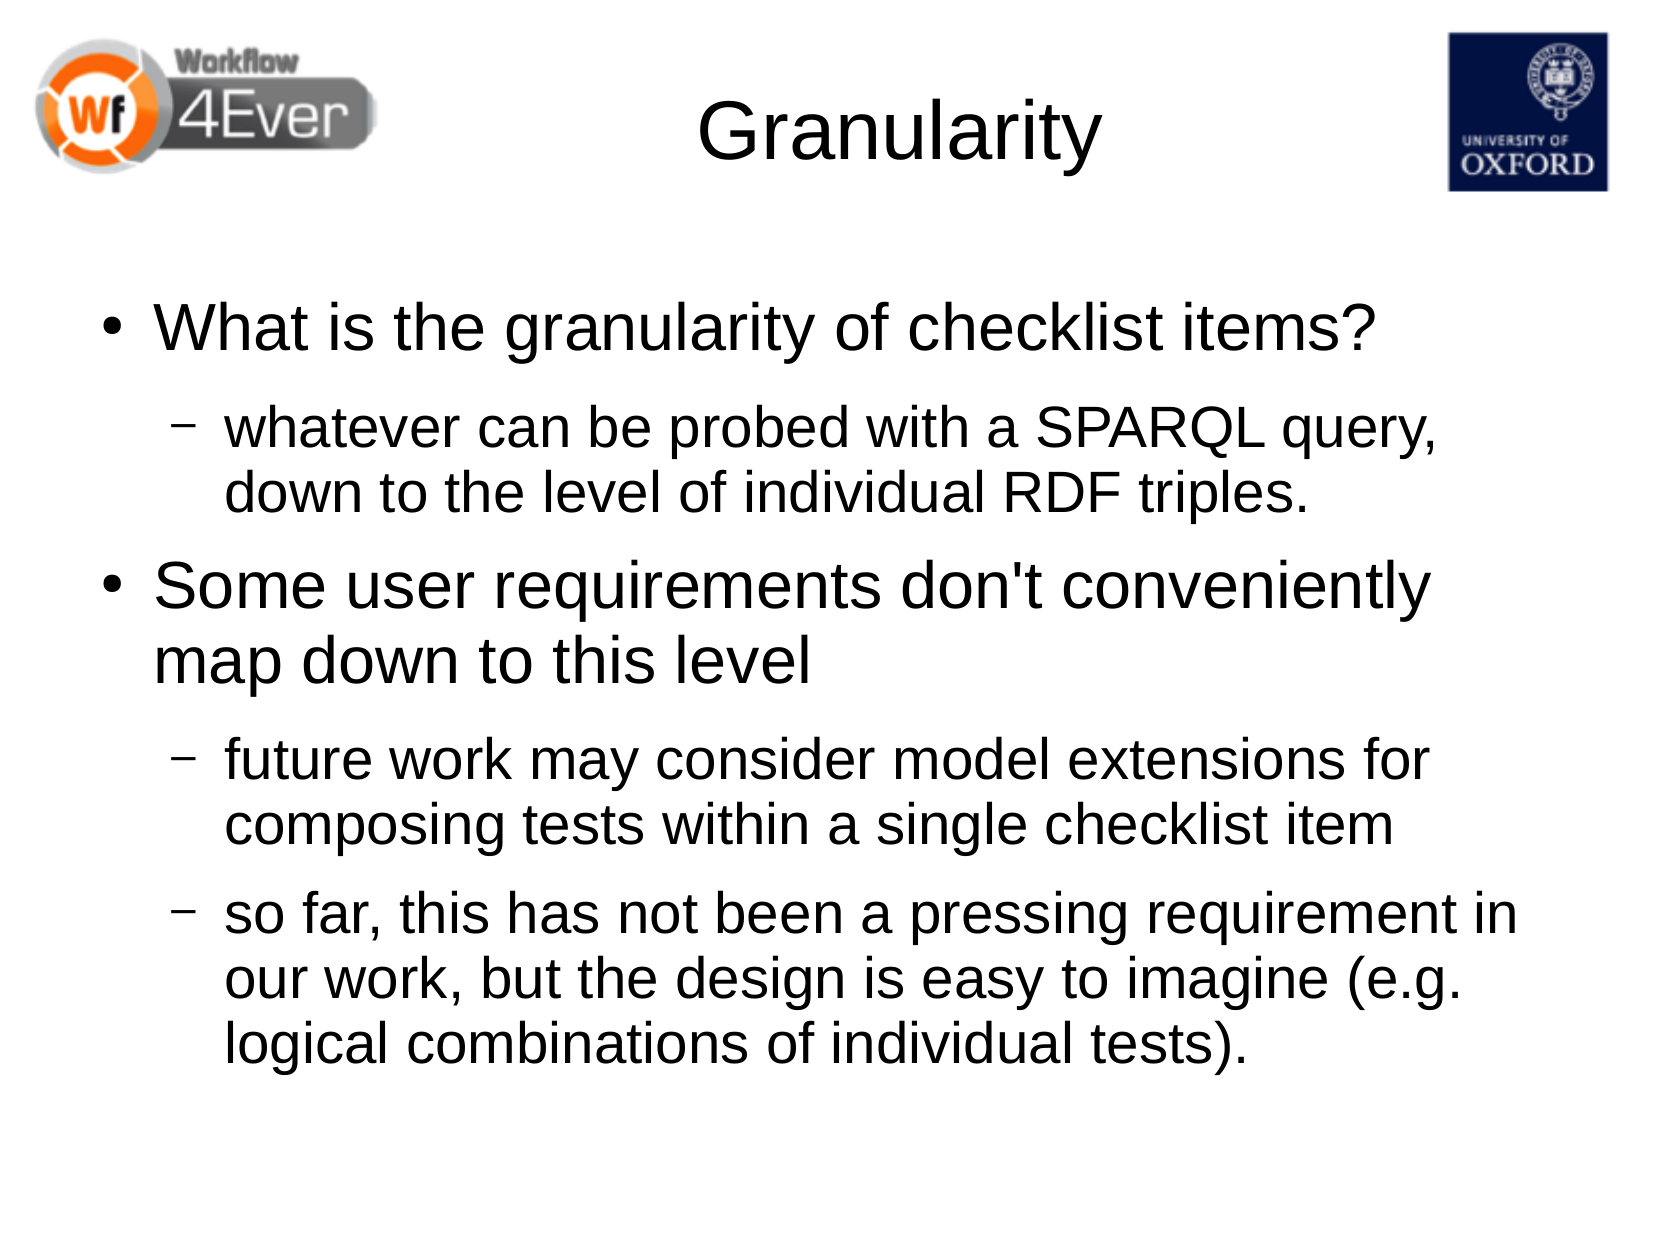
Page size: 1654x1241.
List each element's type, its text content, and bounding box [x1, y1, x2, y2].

picture [1446, 29, 1612, 194]
title Granularity [354, 31, 1447, 231]
picture [29, 33, 354, 181]
list What is the granularity of checklist items? whatever can be probed with a SPARQL query, down to the level of individual RDF triples. Some user requirements don't conveniently map down to this level future work may consider model extensions for composing tests within a single checklist item so far, this has not been a pressing requirement in our work, but the design is easy to imagine (e.g. logical combinations of individual tests). [82, 290, 1571, 1109]
